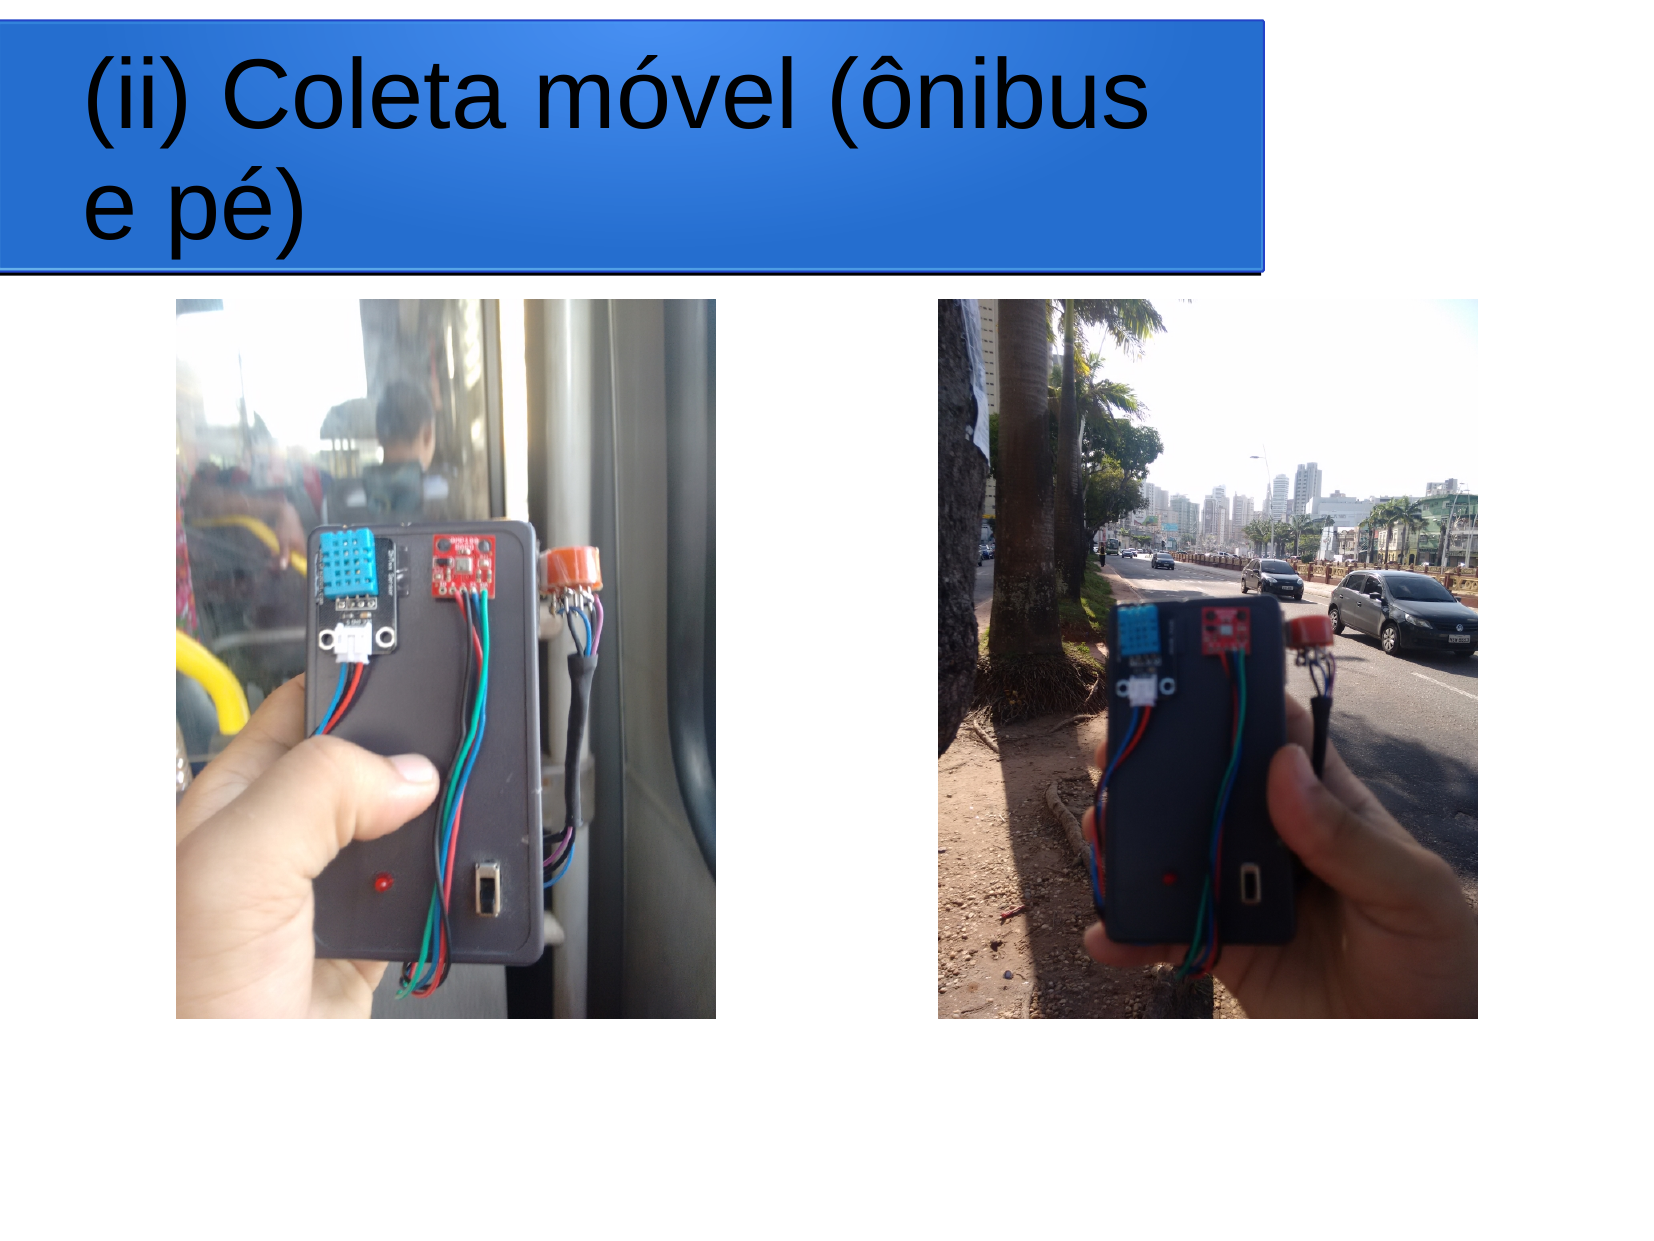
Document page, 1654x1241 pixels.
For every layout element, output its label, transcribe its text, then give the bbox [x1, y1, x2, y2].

picture [938, 299, 1478, 1019]
picture [176, 299, 716, 1019]
title (ii) Coleta móvel (ônibus e pé) [82, 38, 1235, 261]
